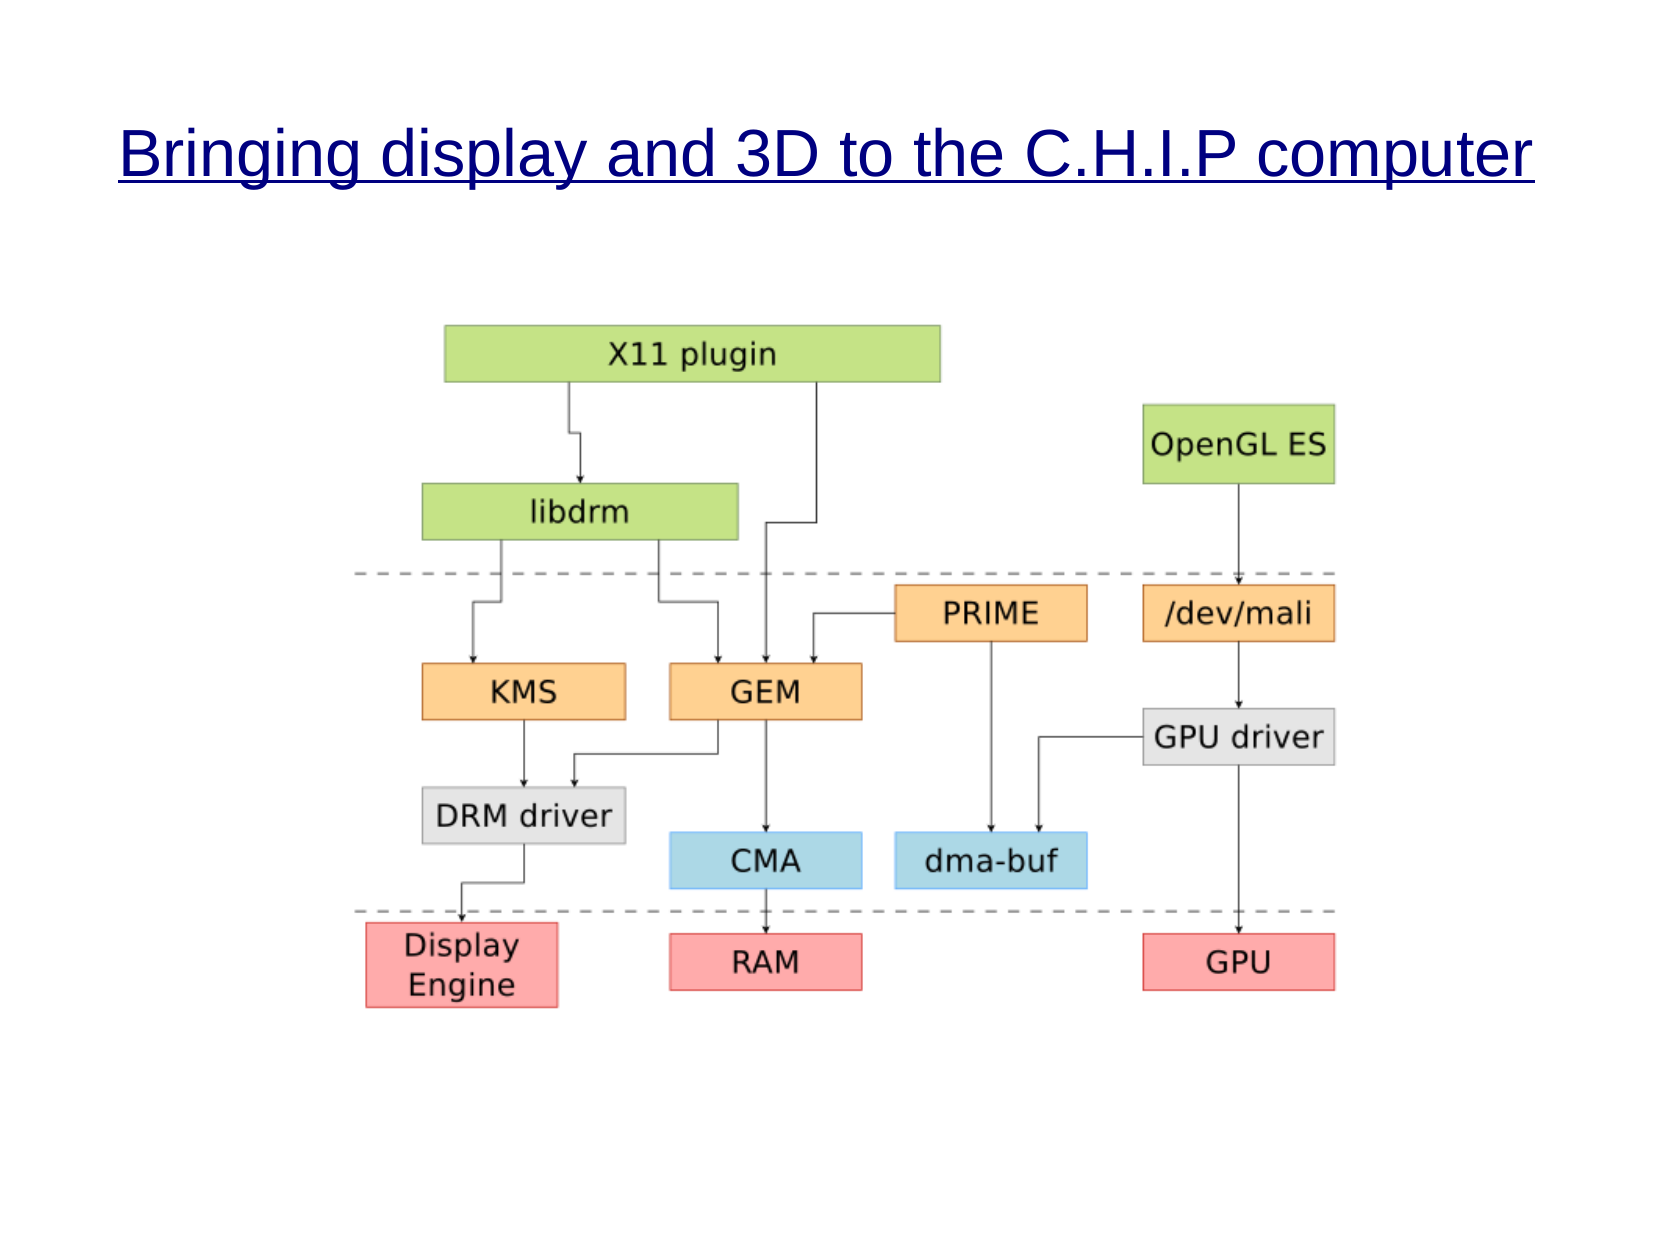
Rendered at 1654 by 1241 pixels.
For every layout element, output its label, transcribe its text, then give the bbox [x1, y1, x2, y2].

picture [300, 286, 1368, 1036]
title Bringing display and 3D to the C.H.I.P computer [82, 49, 1571, 257]
